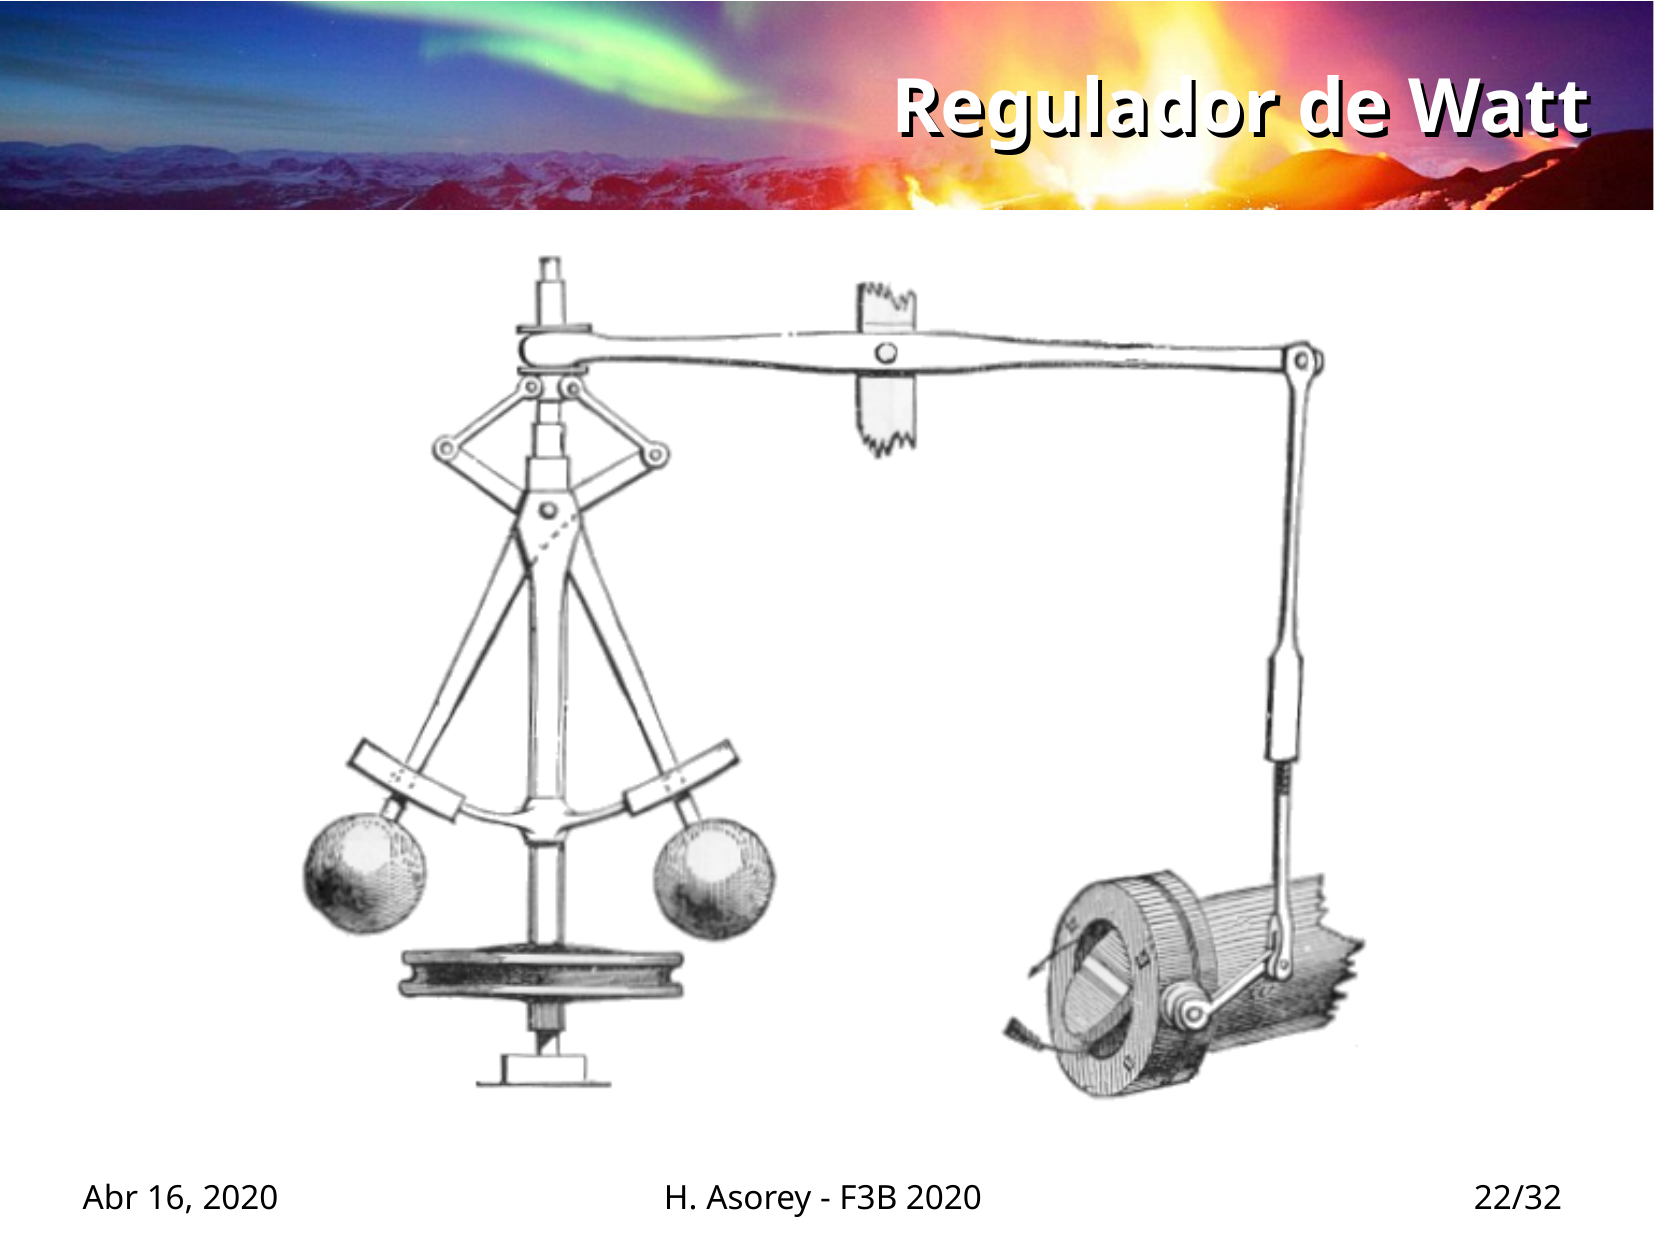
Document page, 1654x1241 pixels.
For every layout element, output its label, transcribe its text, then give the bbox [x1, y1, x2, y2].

picture [0, 1, 1654, 210]
title Regulador de Watt [45, 15, 1606, 191]
picture [281, 254, 1369, 1156]
